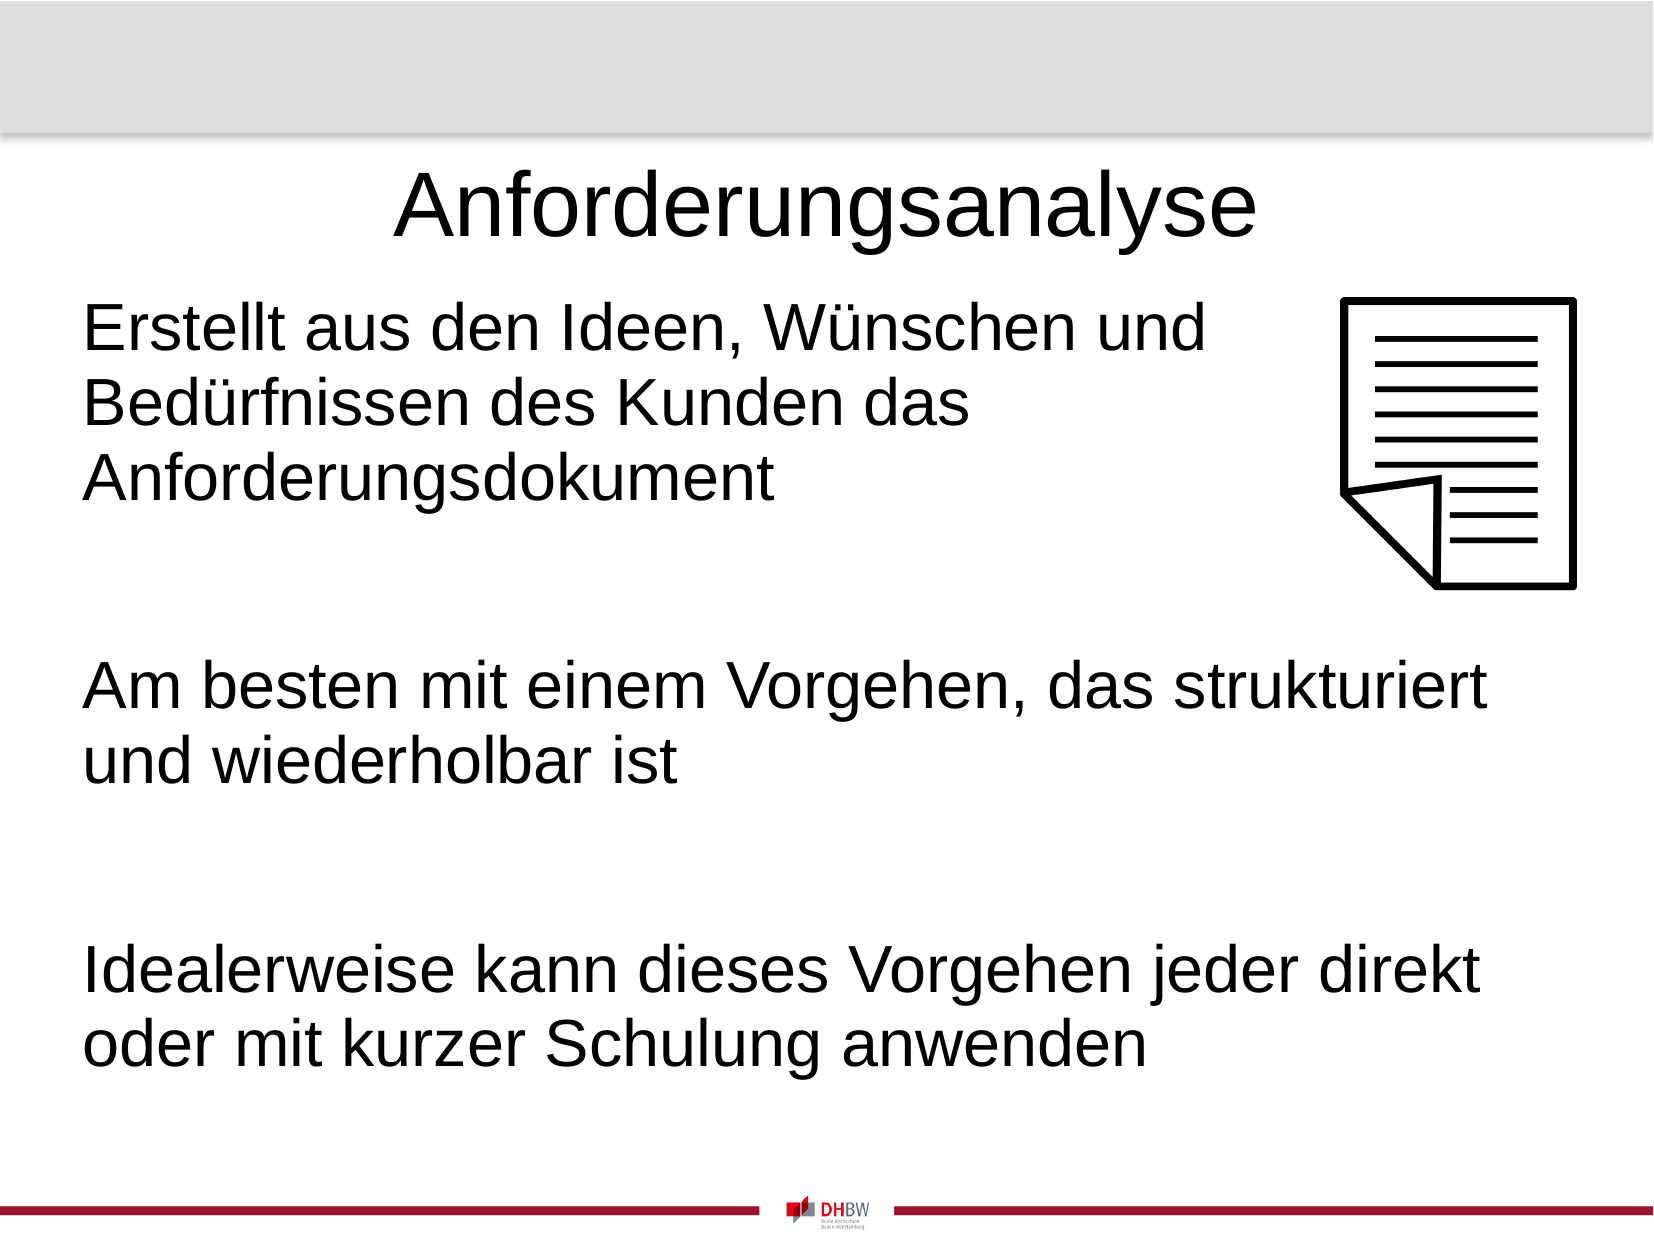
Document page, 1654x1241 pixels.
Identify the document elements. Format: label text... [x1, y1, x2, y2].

list Erstellt aus den Ideen, Wünschen und Bedürfnissen des Kunden das Anforderungsdokument Am besten mit einem Vorgehen, das strukturiert und wiederholbar ist Idealerweise kann dieses Vorgehen jeder direkt oder mit kurzer Schulung anwenden [82, 290, 1571, 1082]
title Anforderungsanalyse [82, 147, 1571, 257]
picture [0, 1, 1654, 1237]
